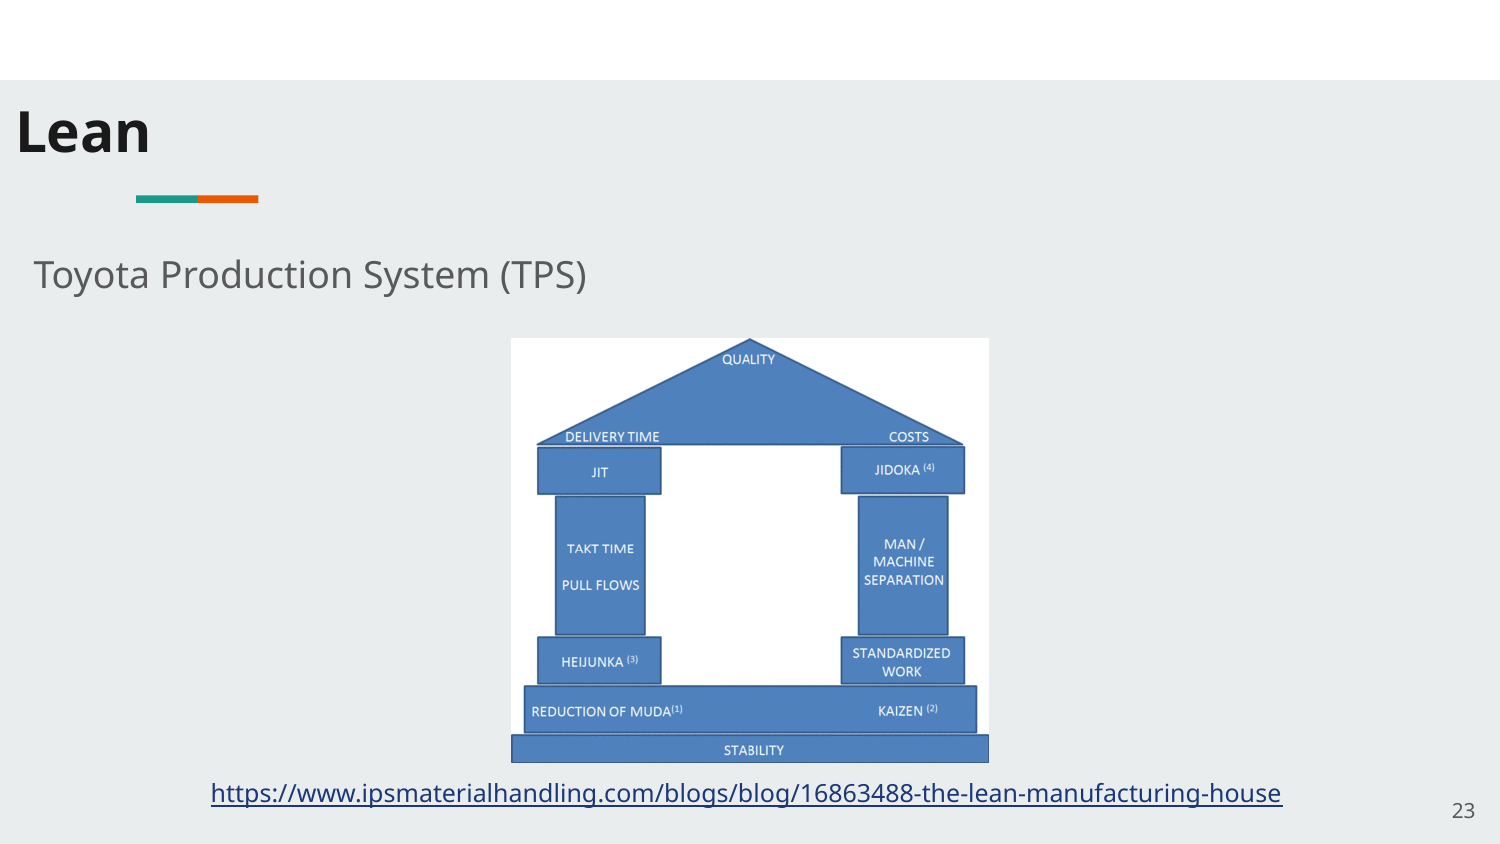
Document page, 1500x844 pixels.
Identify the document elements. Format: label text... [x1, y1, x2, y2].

title Lean [0, 80, 1101, 181]
subtitle https://www.ipsmaterialhandling.com/blogs/blog/16863488-the-lean-manufacturing-house [180, 787, 1320, 831]
picture [511, 338, 989, 763]
subtitle Toyota Production System (TPS) [18, 235, 1466, 787]
slide_number <number> [1400, 779, 1491, 844]
